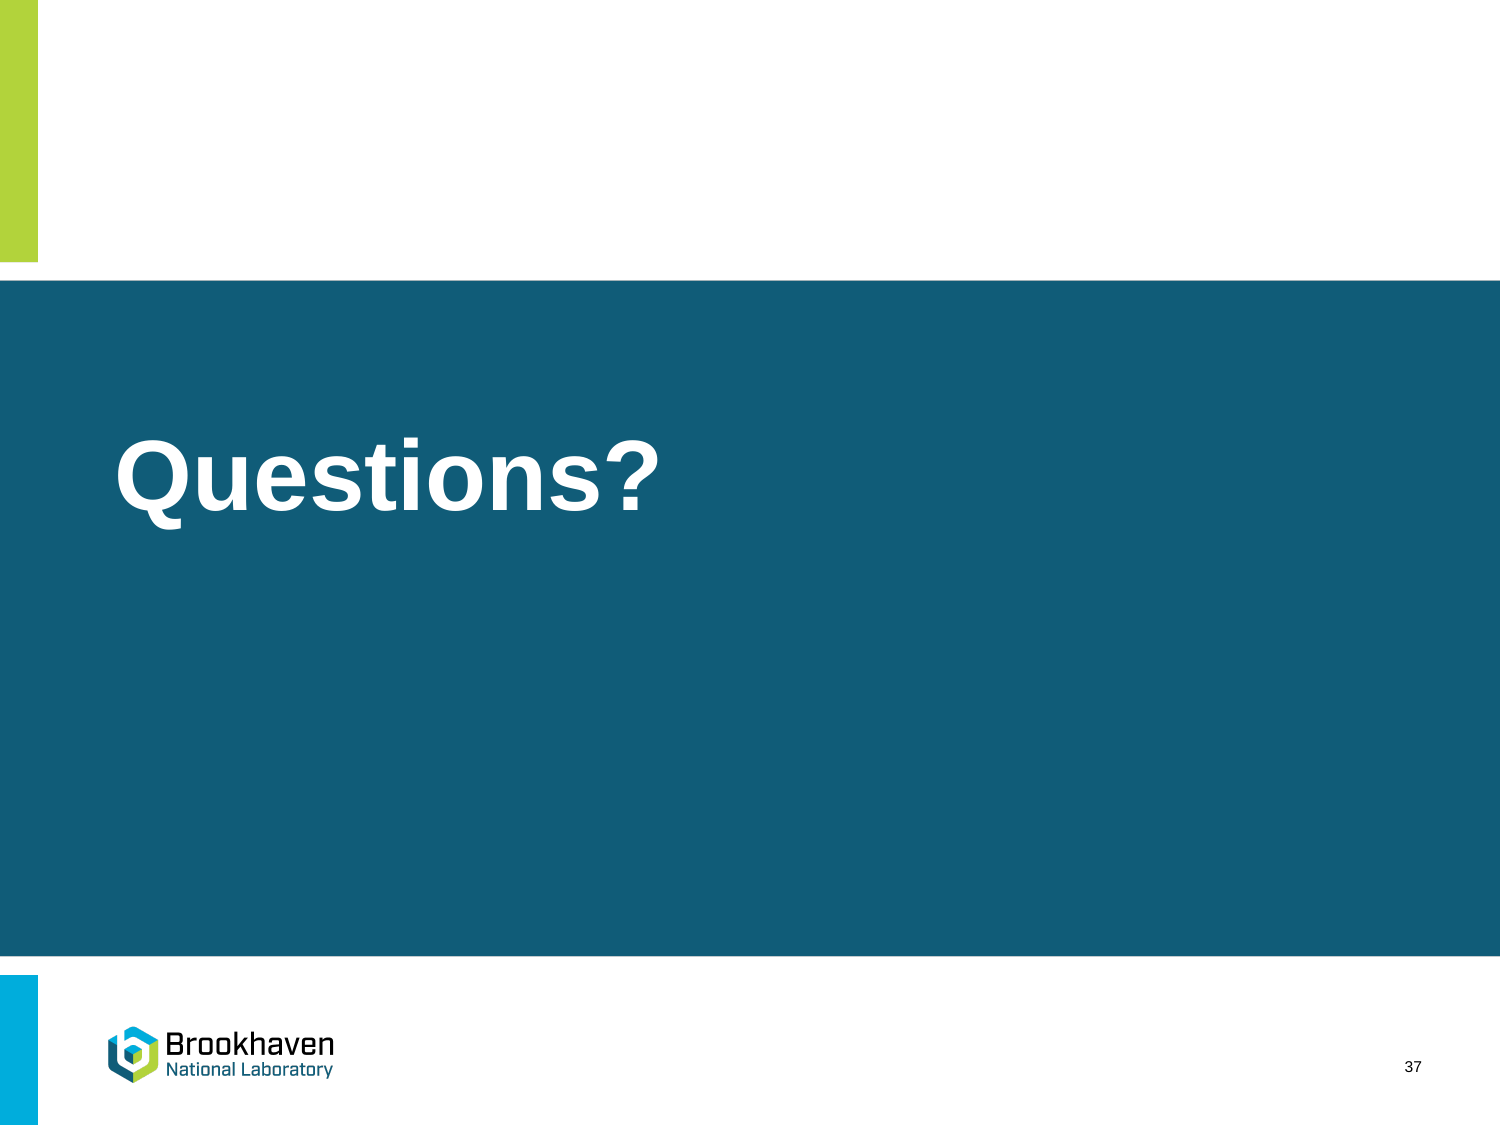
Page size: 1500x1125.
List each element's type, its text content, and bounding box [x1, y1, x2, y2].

picture [0, 0, 1500, 1125]
title Questions? [100, 416, 1372, 737]
slide_number <number> [1376, 1036, 1430, 1097]
